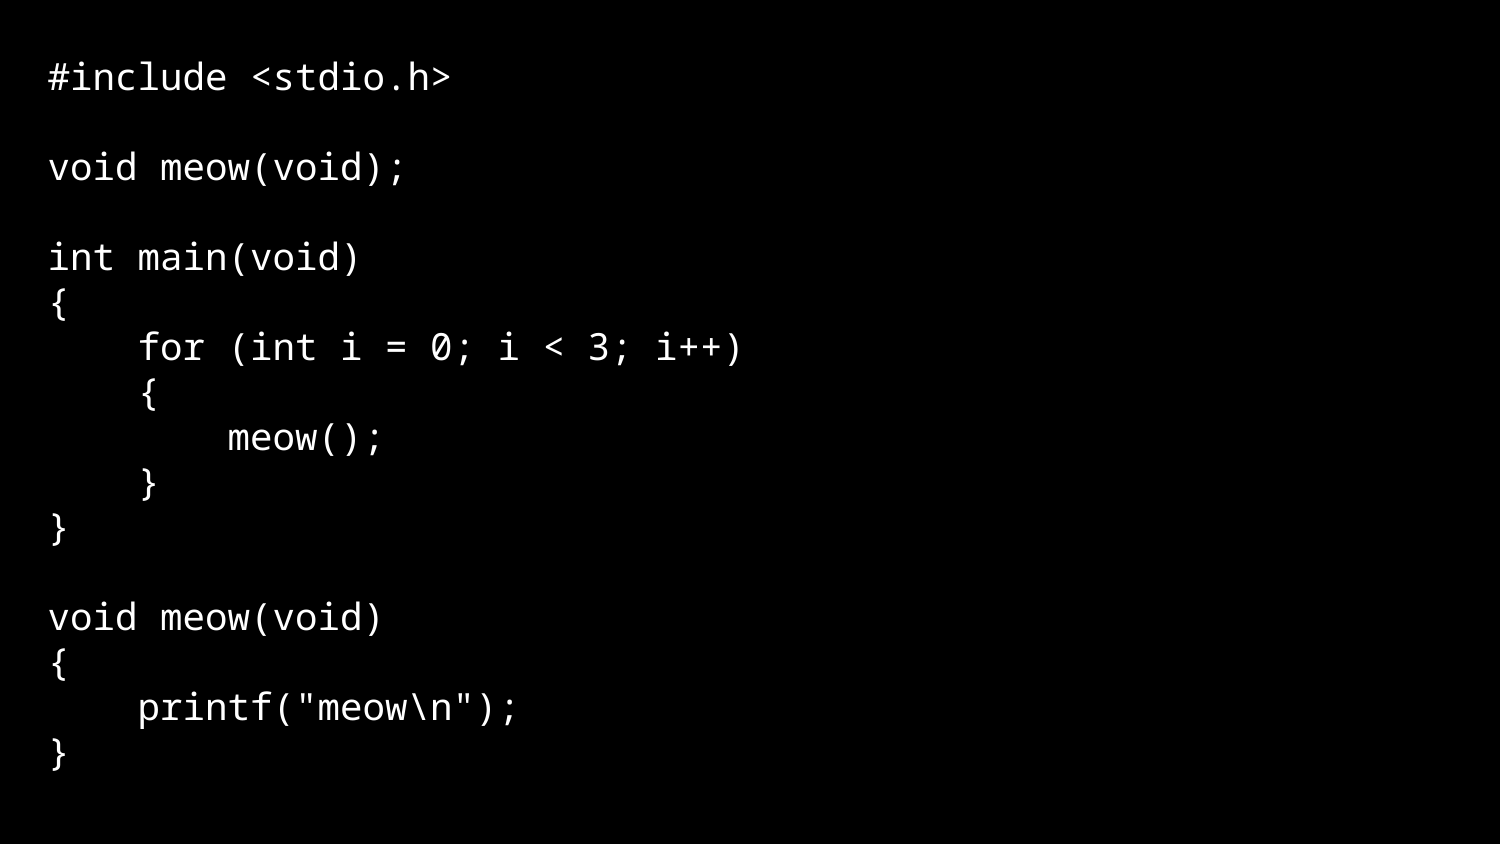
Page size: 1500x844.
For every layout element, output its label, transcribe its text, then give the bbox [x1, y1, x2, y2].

list #include <stdio.h> void meow(void); int main(void) { for (int i = 0; i < 3; i++) { meow(); } } void meow(void) { printf("meow\n"); } [32, 37, 1431, 808]
